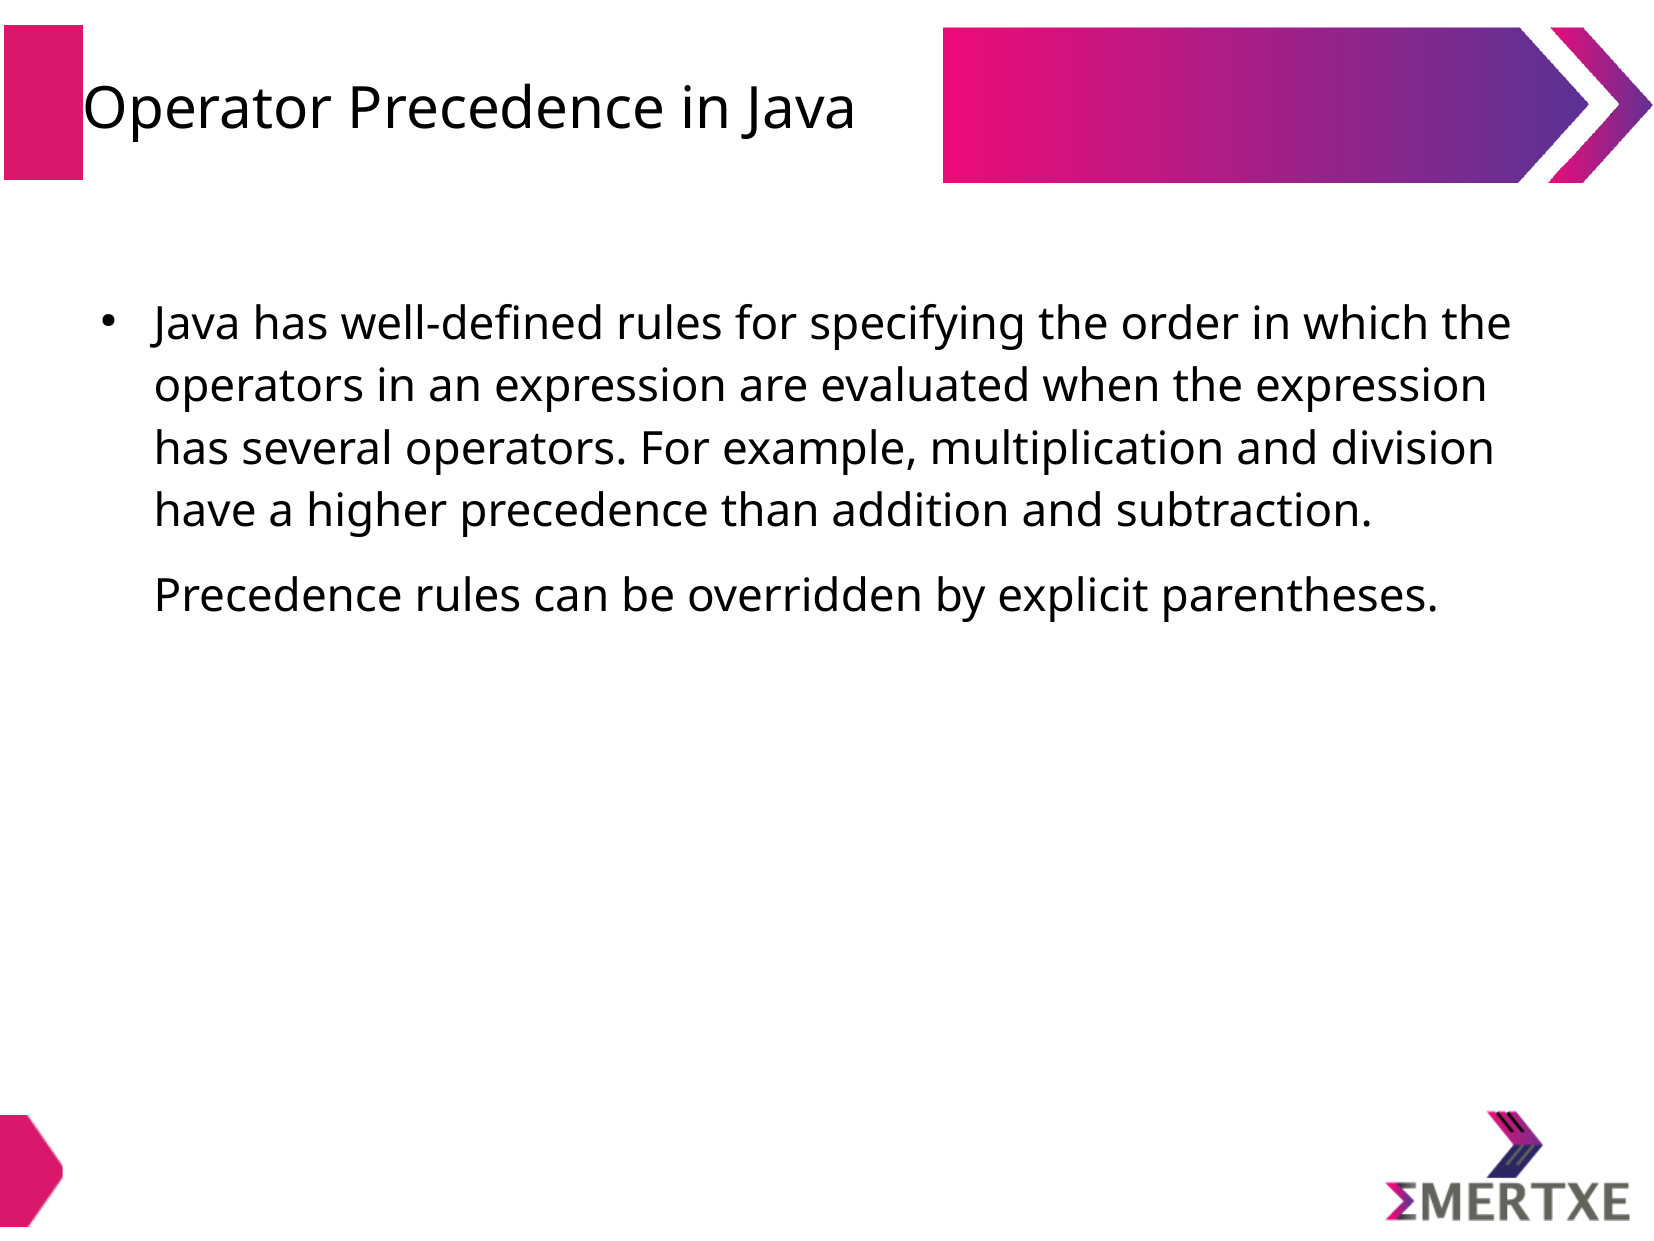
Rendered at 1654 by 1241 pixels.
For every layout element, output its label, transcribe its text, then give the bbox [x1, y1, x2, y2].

picture [1571, 27, 1653, 183]
picture [1385, 1107, 1631, 1221]
title Operator Precedence in Java [82, 2, 1571, 210]
list Java has well-defined rules for specifying the order in which the operators in an expression are evaluated when the expression has several operators. For example, multiplication and division have a higher precedence than addition and subtraction. Precedence rules can be overridden by explicit parentheses. [82, 290, 1571, 1010]
